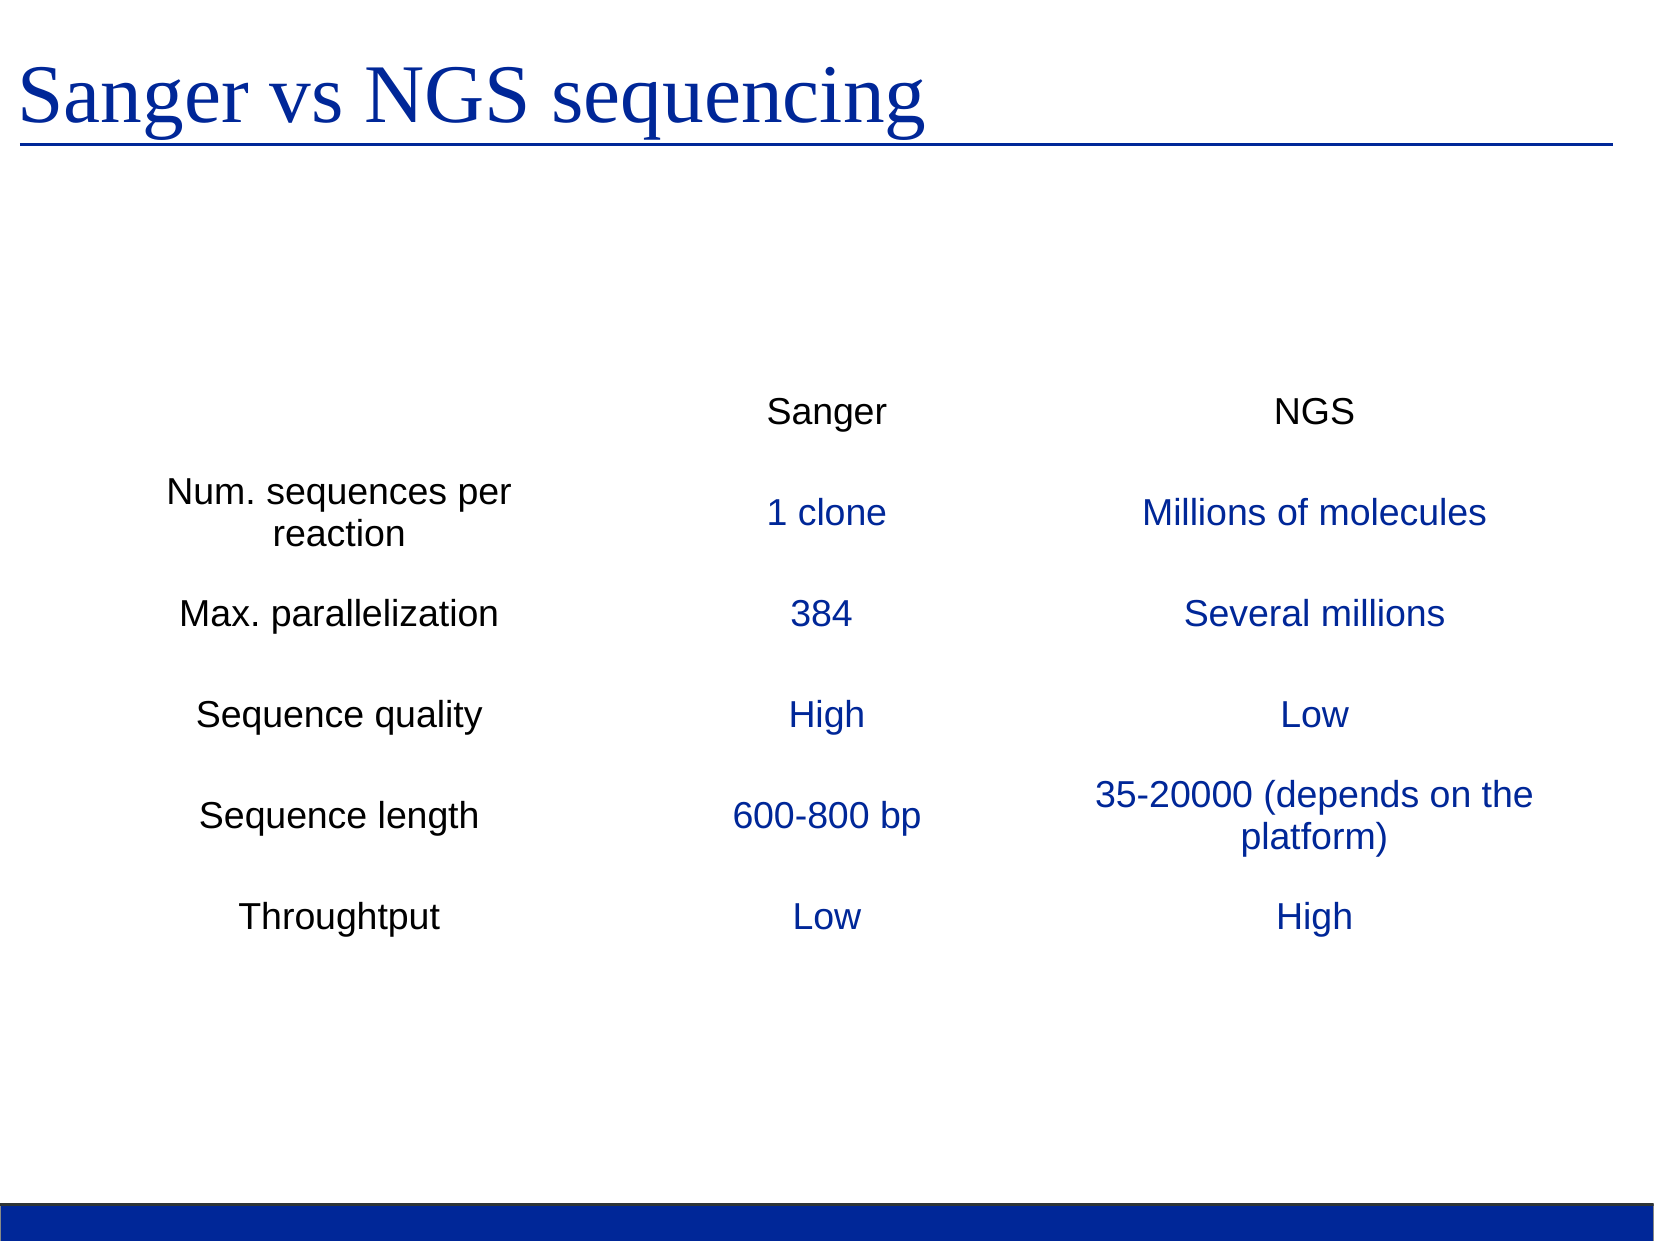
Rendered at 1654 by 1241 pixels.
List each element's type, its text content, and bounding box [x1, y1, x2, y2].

table_cell Millions of molecules [1071, 462, 1558, 563]
table_cell 35-20000 (depends on the platform) [1071, 765, 1558, 866]
table_cell Max. parallelization [95, 563, 583, 664]
table_cell 600-800 bp [583, 765, 1071, 866]
table_cell High [583, 664, 1071, 765]
table_header NGS [1071, 361, 1558, 462]
table_cell Sequence length [95, 765, 583, 866]
table_header [95, 361, 583, 462]
table_cell Sequence quality [95, 664, 583, 765]
table_cell High [1071, 866, 1558, 967]
table_cell 384 [583, 563, 1071, 664]
table_cell Low [583, 866, 1071, 967]
table_cell 1 clone [583, 462, 1071, 563]
table_header Sanger [583, 361, 1071, 462]
table_cell Num. sequences per reaction [95, 462, 583, 563]
title Sanger vs NGS sequencing [17, 0, 1589, 198]
table_cell Low [1071, 664, 1558, 765]
table_cell Several millions [1071, 563, 1558, 664]
table_cell Throughtput [95, 866, 583, 967]
